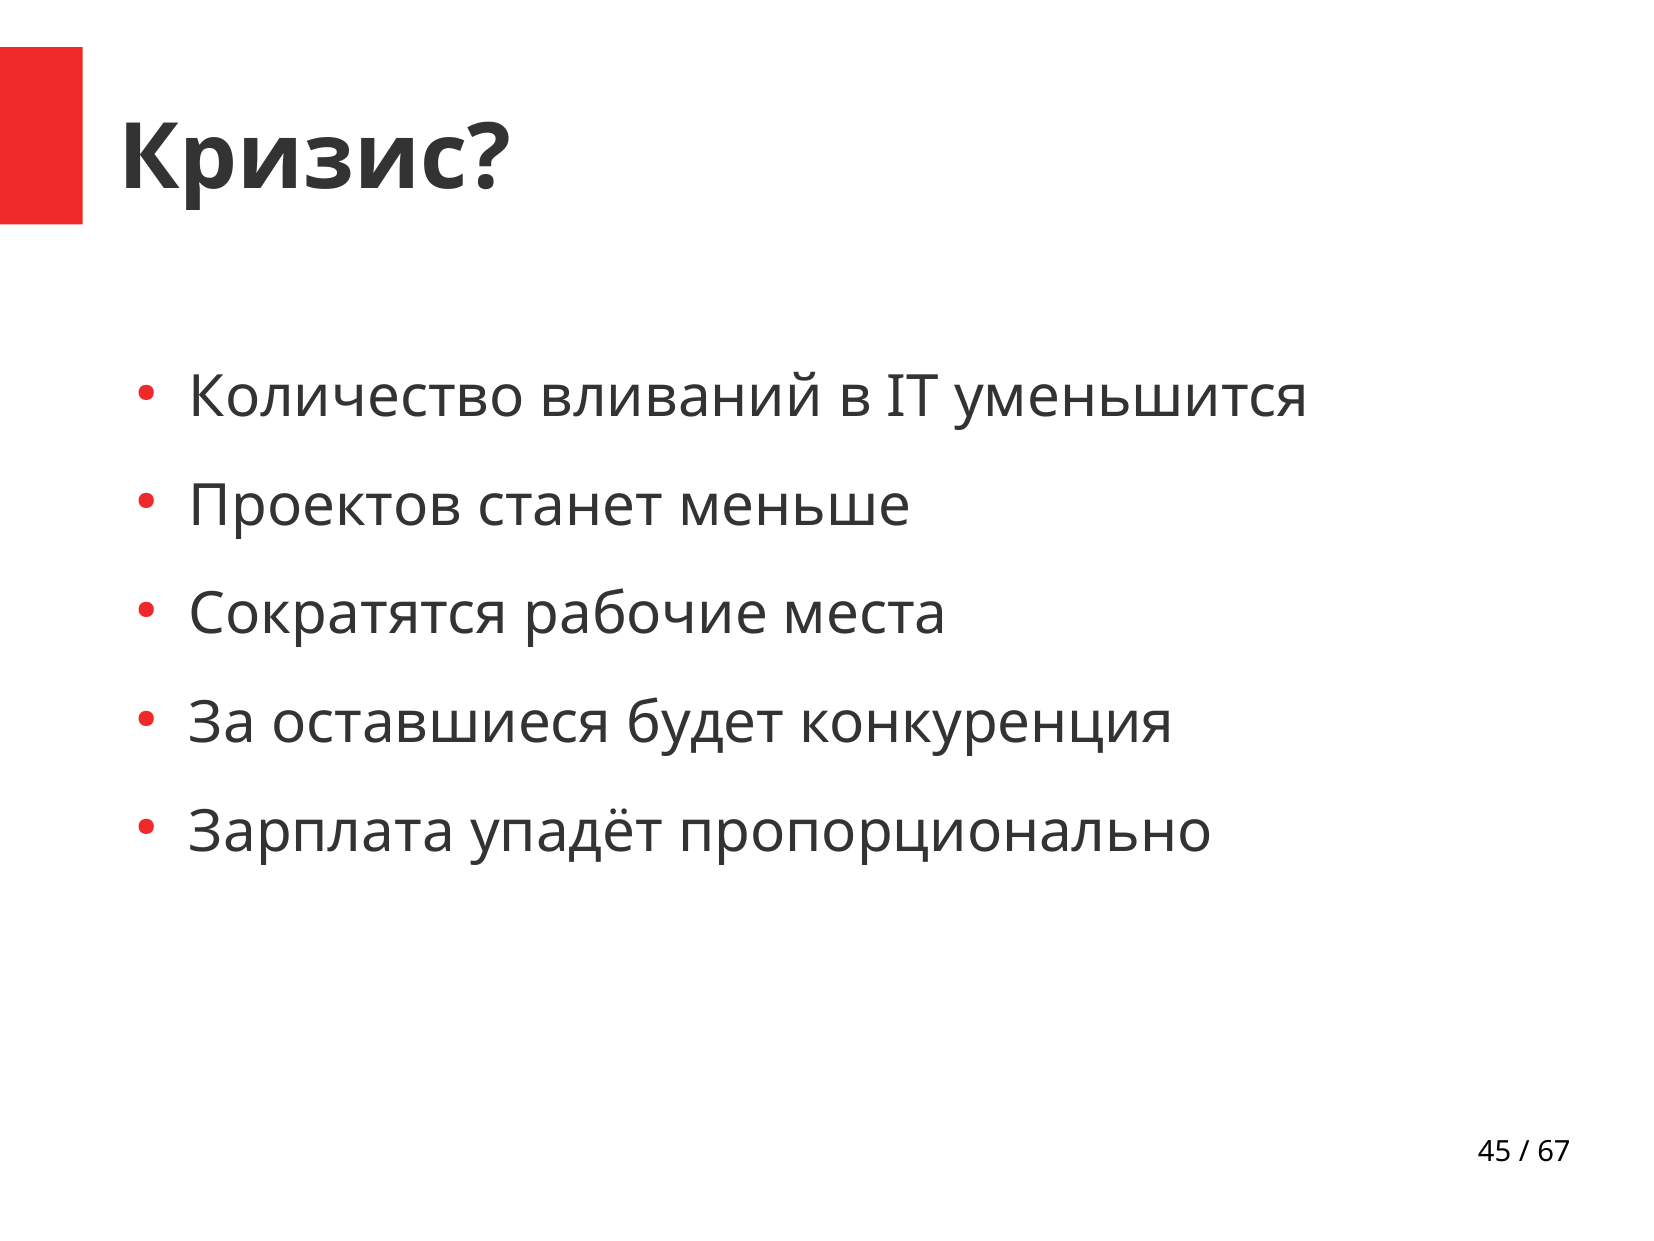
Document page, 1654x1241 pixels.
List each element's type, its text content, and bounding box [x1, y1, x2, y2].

list Количество вливаний в IT уменьшится Проектов станет меньше Сократятся рабочие места За оставшиеся будет конкуренция Зарплата упадёт пропорционально [118, 354, 1536, 1074]
title Кризис? [118, 49, 1571, 257]
